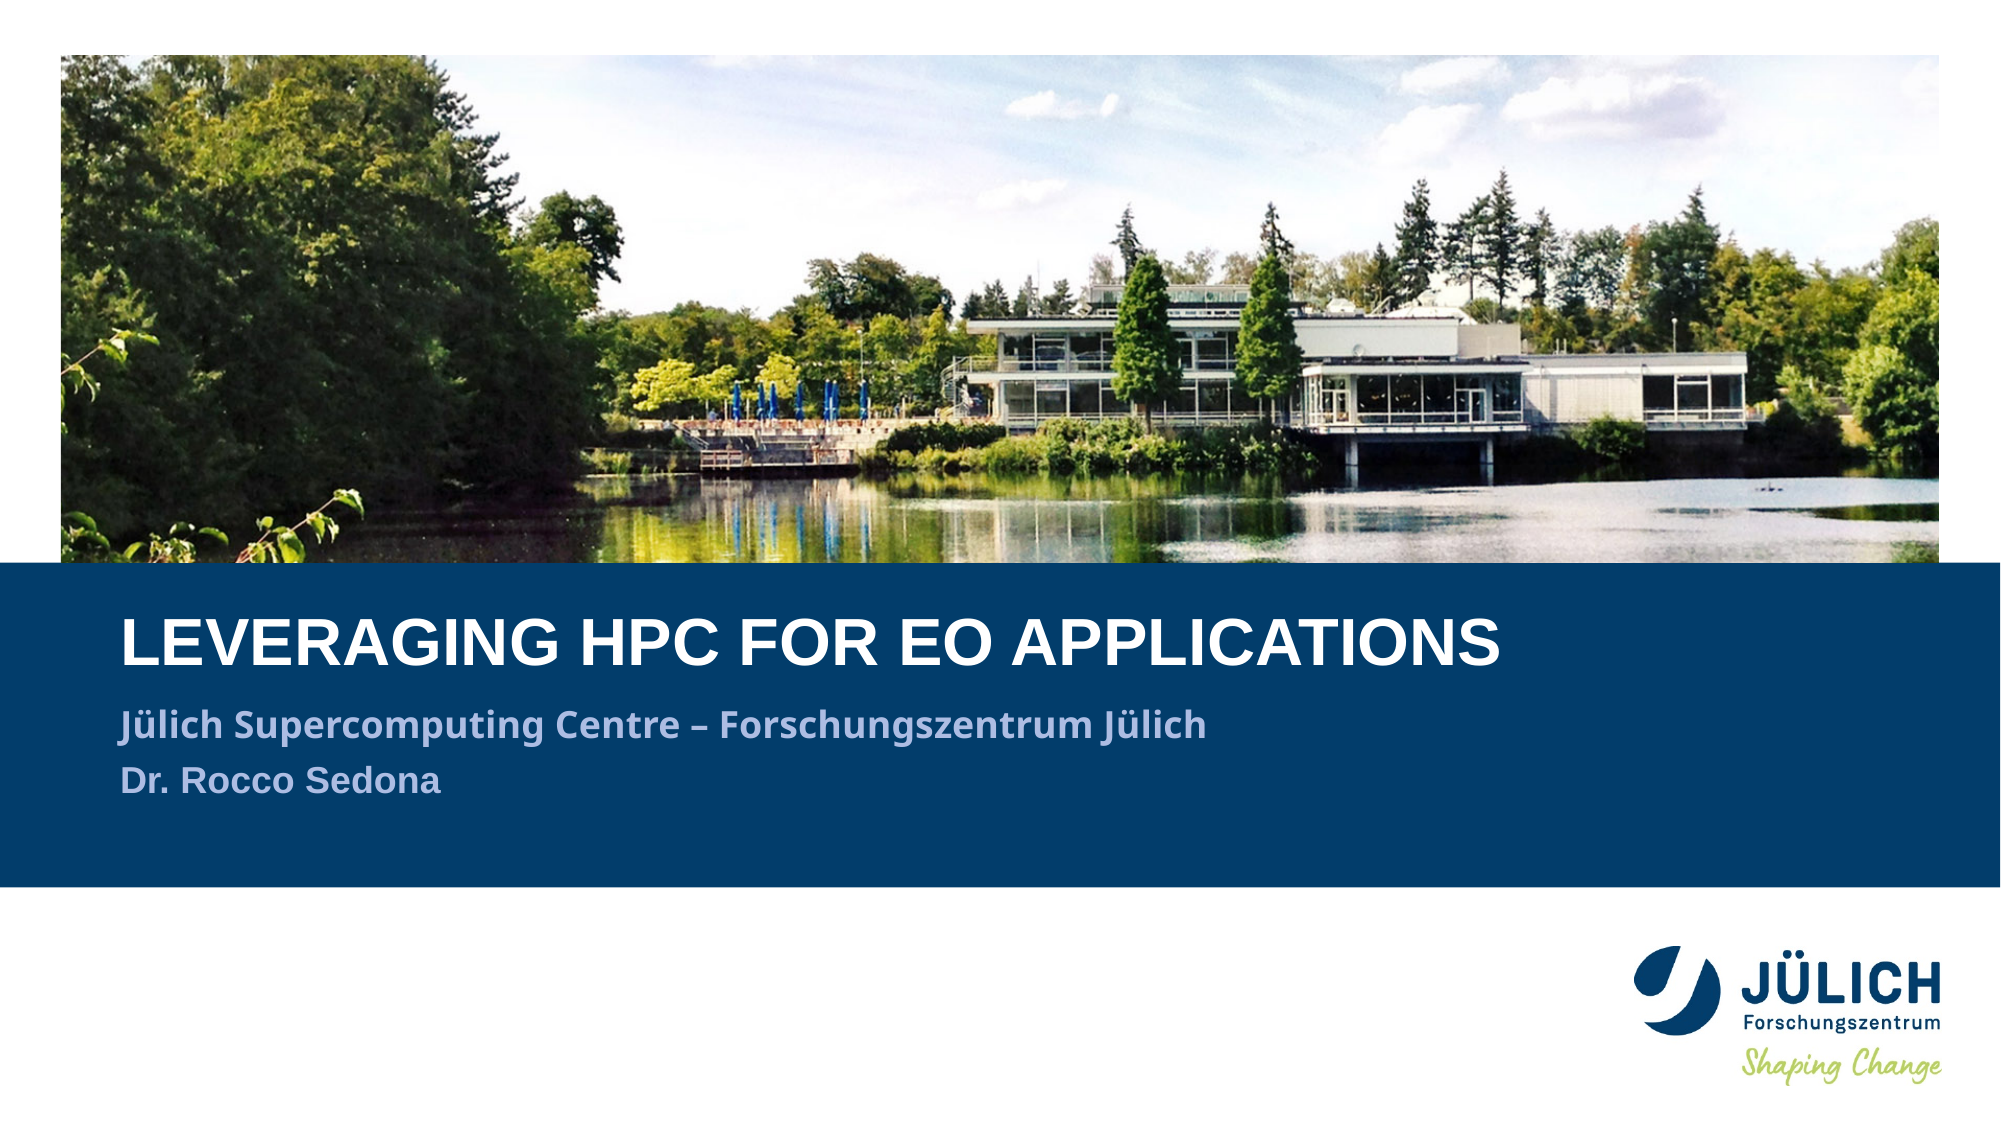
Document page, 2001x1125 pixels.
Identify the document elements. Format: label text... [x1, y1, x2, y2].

text_box Jülich Supercomputing Centre – Forschungszentrum Jülich Dr. Rocco Sedona [120, 692, 1880, 906]
title Leveraging HPC for EO applications [120, 595, 1880, 692]
picture [60, 55, 1939, 563]
picture [1634, 946, 1942, 1086]
